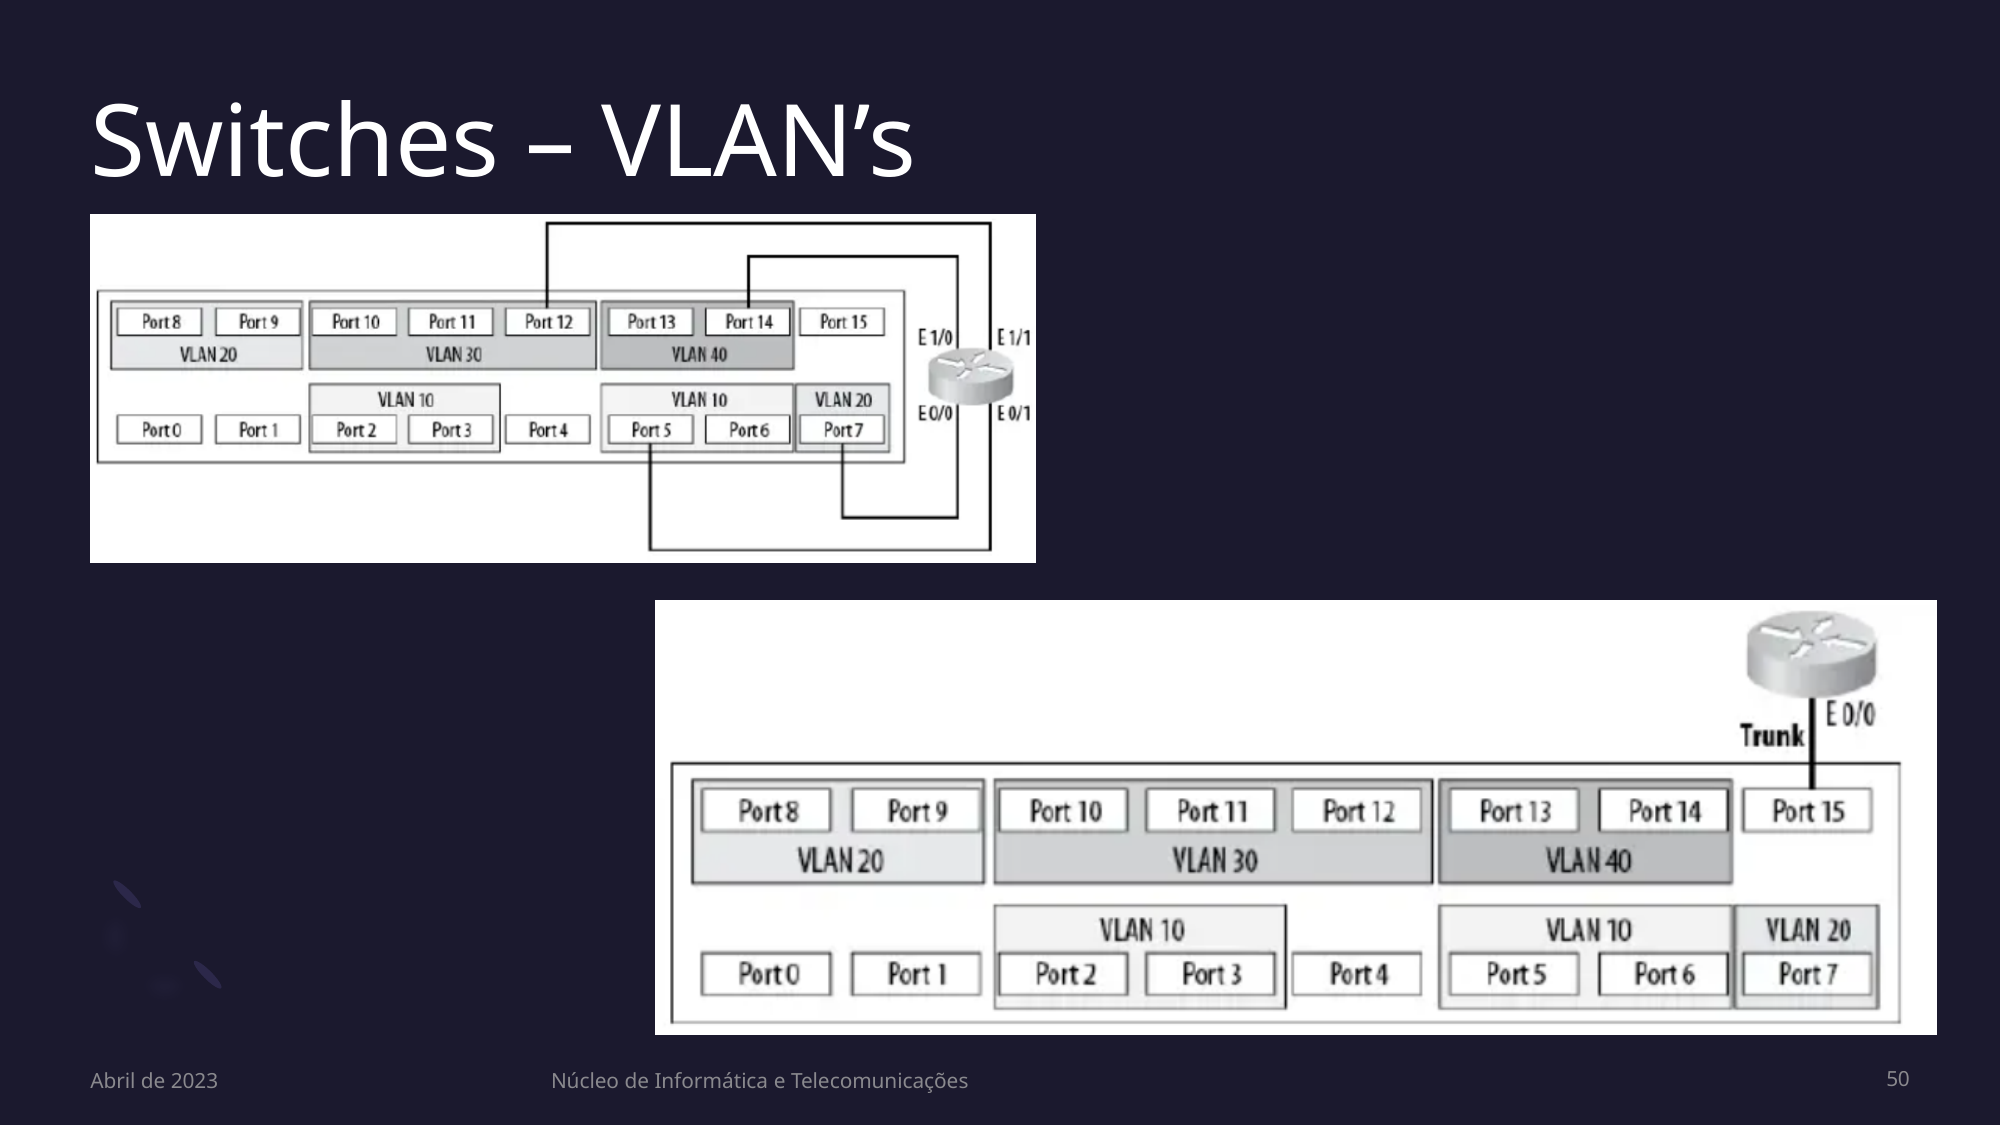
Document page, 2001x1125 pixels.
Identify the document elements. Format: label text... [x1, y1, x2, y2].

picture [90, 214, 1036, 563]
slide_number Abril de 2023 [90, 1067, 522, 1093]
picture [655, 600, 1937, 1035]
slide_number <número> [1632, 1067, 1910, 1093]
footer Núcleo de Informática e Telecomunicações [551, 1067, 1598, 1093]
title Switches – VLAN’s [90, 90, 1937, 339]
